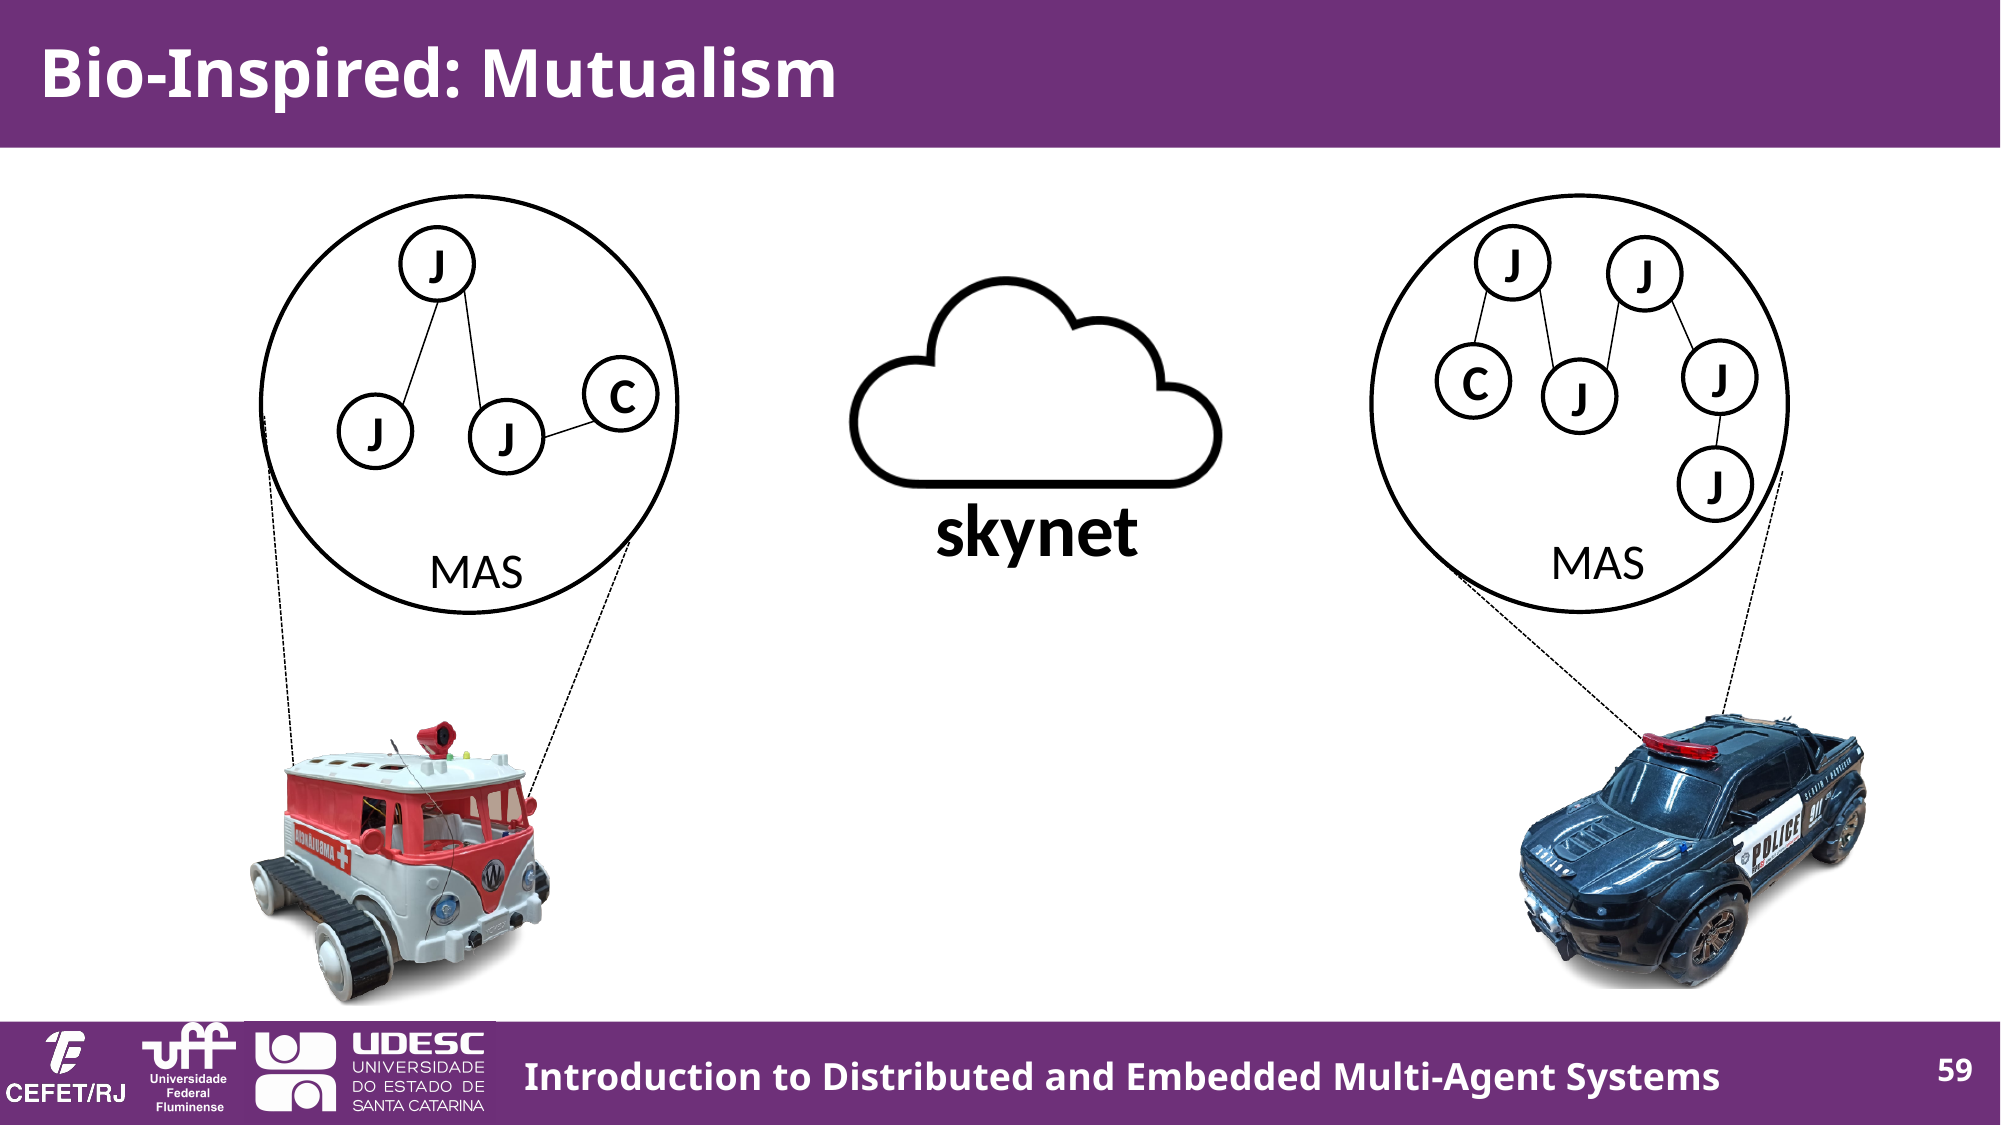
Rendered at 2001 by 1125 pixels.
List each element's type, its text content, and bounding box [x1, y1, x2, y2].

picture [1513, 711, 1872, 989]
picture [141, 1021, 237, 1117]
text_box J [1608, 237, 1682, 311]
text_box J [400, 227, 474, 301]
text_box MAS [414, 531, 539, 607]
picture [244, 1021, 496, 1123]
text_box J [1678, 447, 1753, 521]
text_box [1371, 195, 1788, 612]
text_box J [1542, 359, 1617, 433]
picture [824, 170, 1249, 595]
text_box C [583, 357, 658, 431]
text_box Bio-Inspired: Mutualism [25, 23, 1999, 119]
text_box J [1475, 226, 1550, 300]
text_box J [1683, 340, 1757, 414]
picture [6, 1009, 125, 1125]
text_box [260, 196, 678, 606]
text_box J [338, 394, 413, 469]
text_box [420, 607, 518, 613]
text_box MAS [1535, 522, 1660, 598]
picture [245, 719, 555, 1006]
text_box C [1436, 344, 1511, 418]
text_box J [469, 399, 544, 474]
